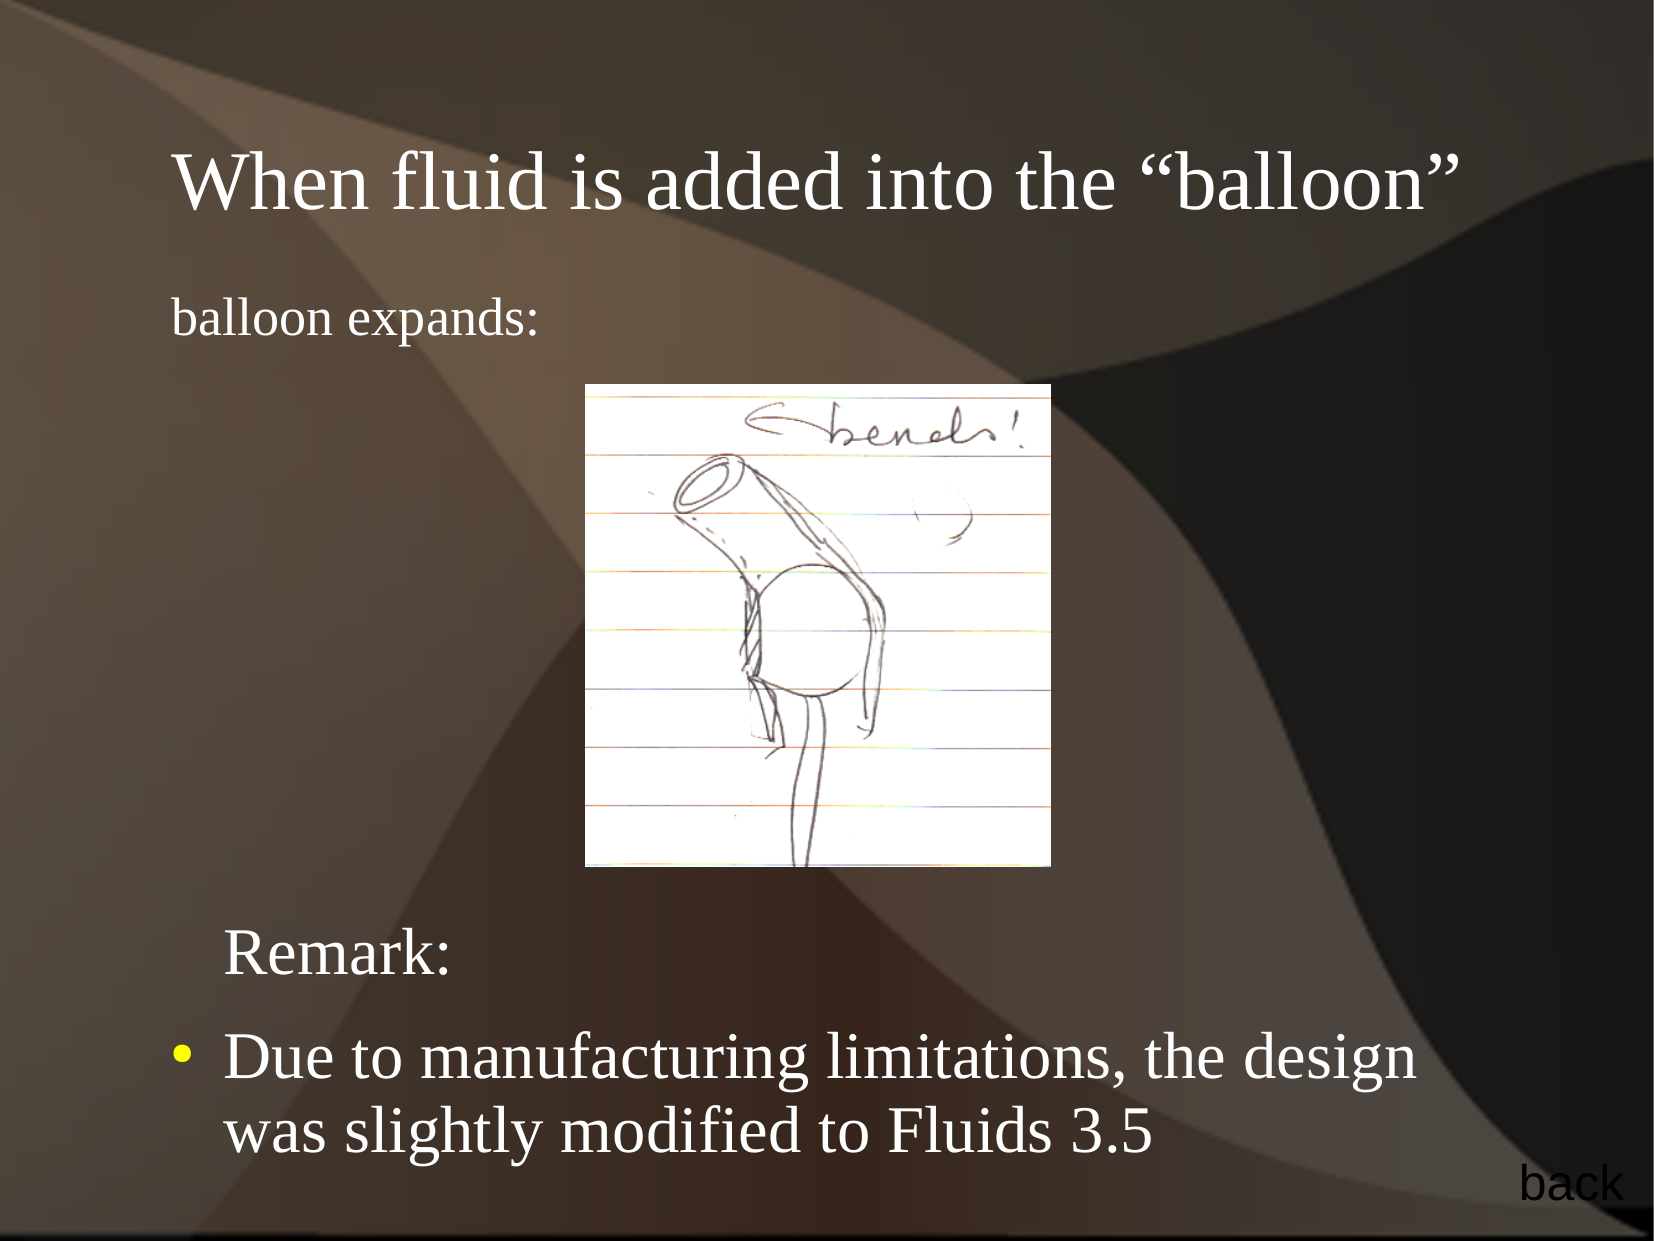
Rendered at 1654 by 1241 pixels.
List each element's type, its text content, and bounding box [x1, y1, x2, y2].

picture [0, 0, 1654, 1241]
text_box back [1519, 1155, 1625, 1211]
list Remark: Due to manufacturing limitations, the design was slightly modified to Fluids 3.5 [152, 915, 1534, 1167]
text_box When fluid is added into the “balloon” balloon expands: [171, 135, 1483, 350]
